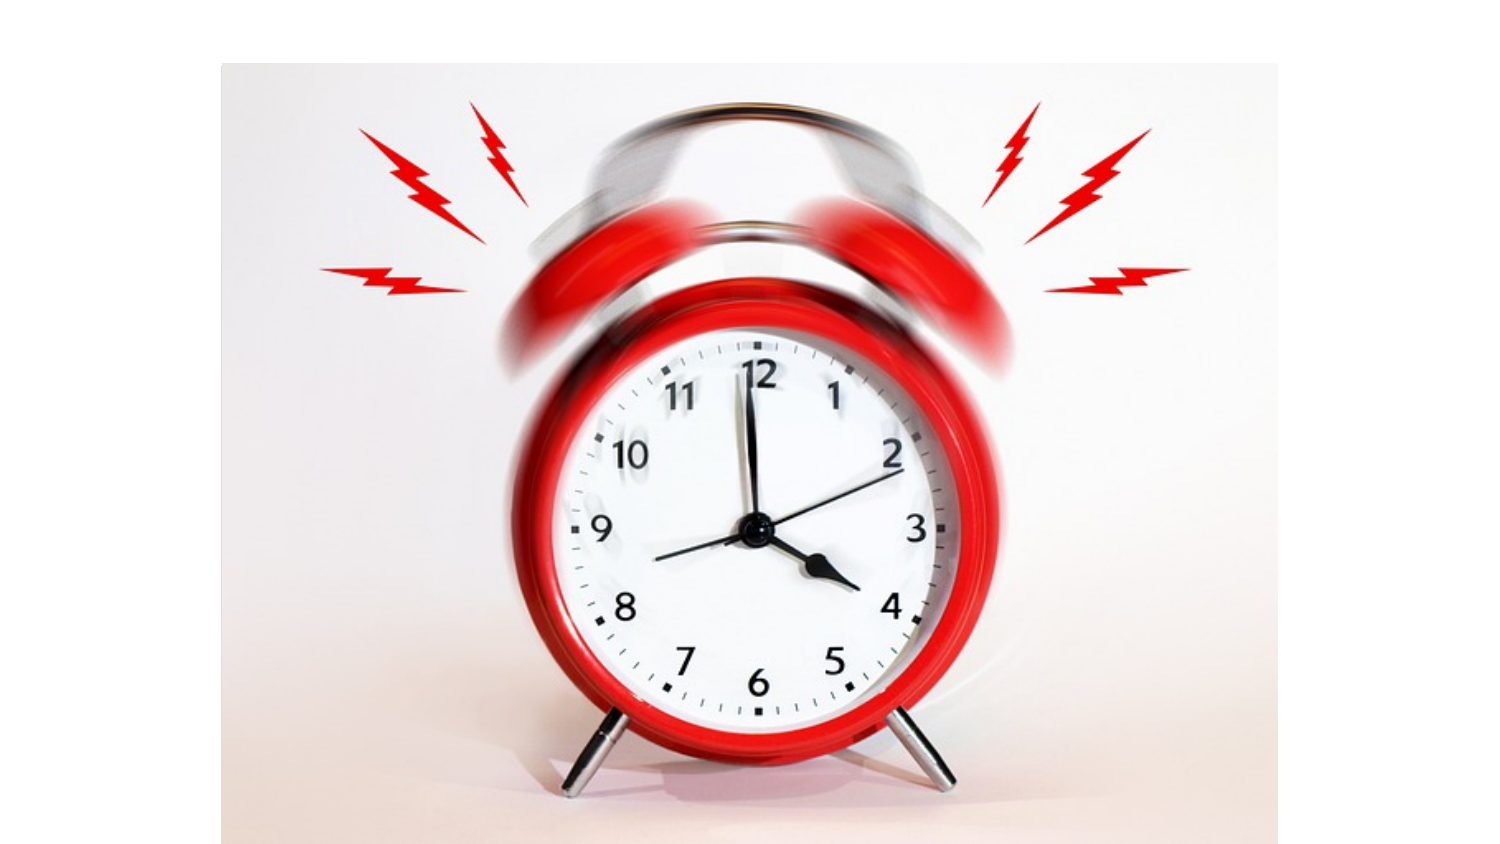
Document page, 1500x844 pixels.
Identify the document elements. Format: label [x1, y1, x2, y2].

picture [222, 63, 1278, 844]
